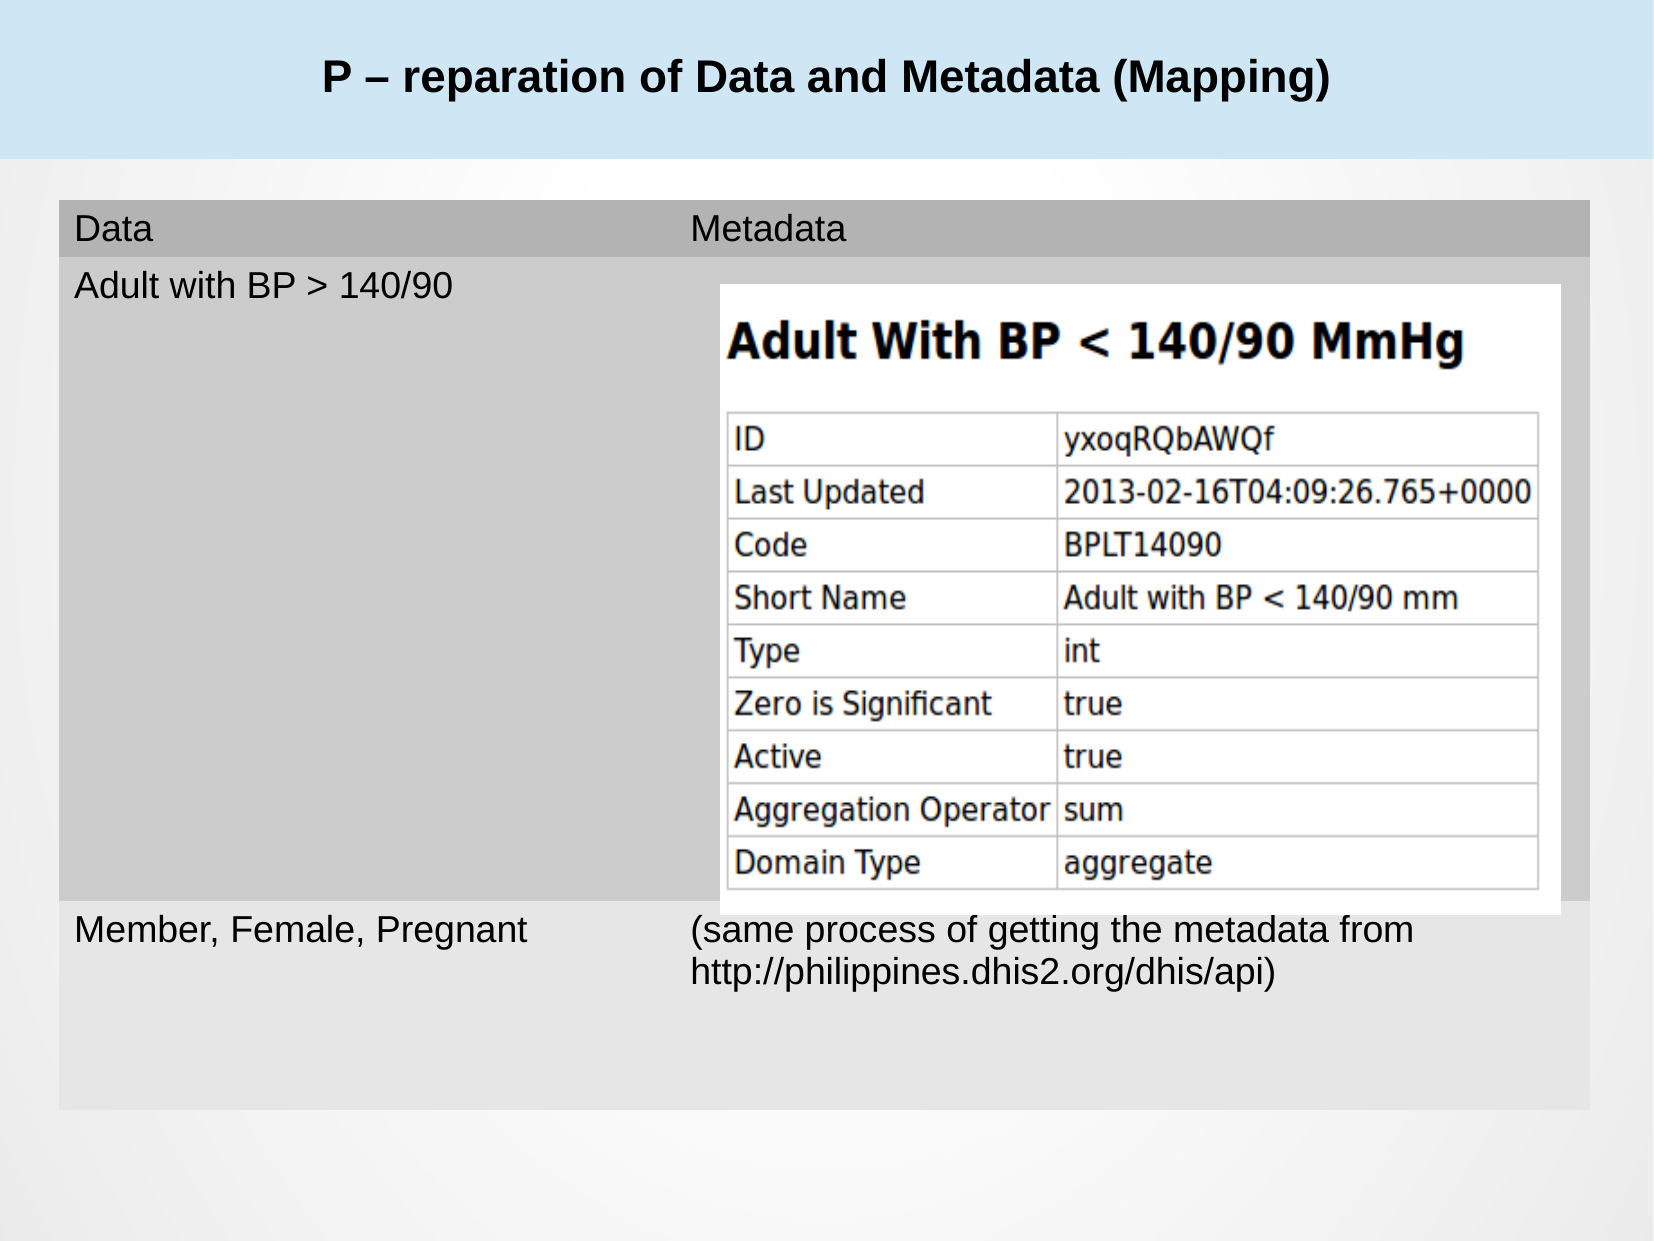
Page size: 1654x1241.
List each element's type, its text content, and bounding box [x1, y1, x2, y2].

table_header Data [59, 200, 676, 257]
picture [0, 159, 1654, 1241]
table_cell (same process of getting the metadata from http://philippines.dhis2.org/dhis/api) [676, 901, 1590, 1110]
text_box P – reparation of Data and Metadata (Mapping) [0, 0, 1654, 159]
table_cell Member, Female, Pregnant [59, 901, 676, 1110]
table_cell Adult with BP > 140/90 [59, 257, 676, 901]
table_header Metadata [676, 200, 1590, 257]
table_cell [676, 257, 1590, 901]
